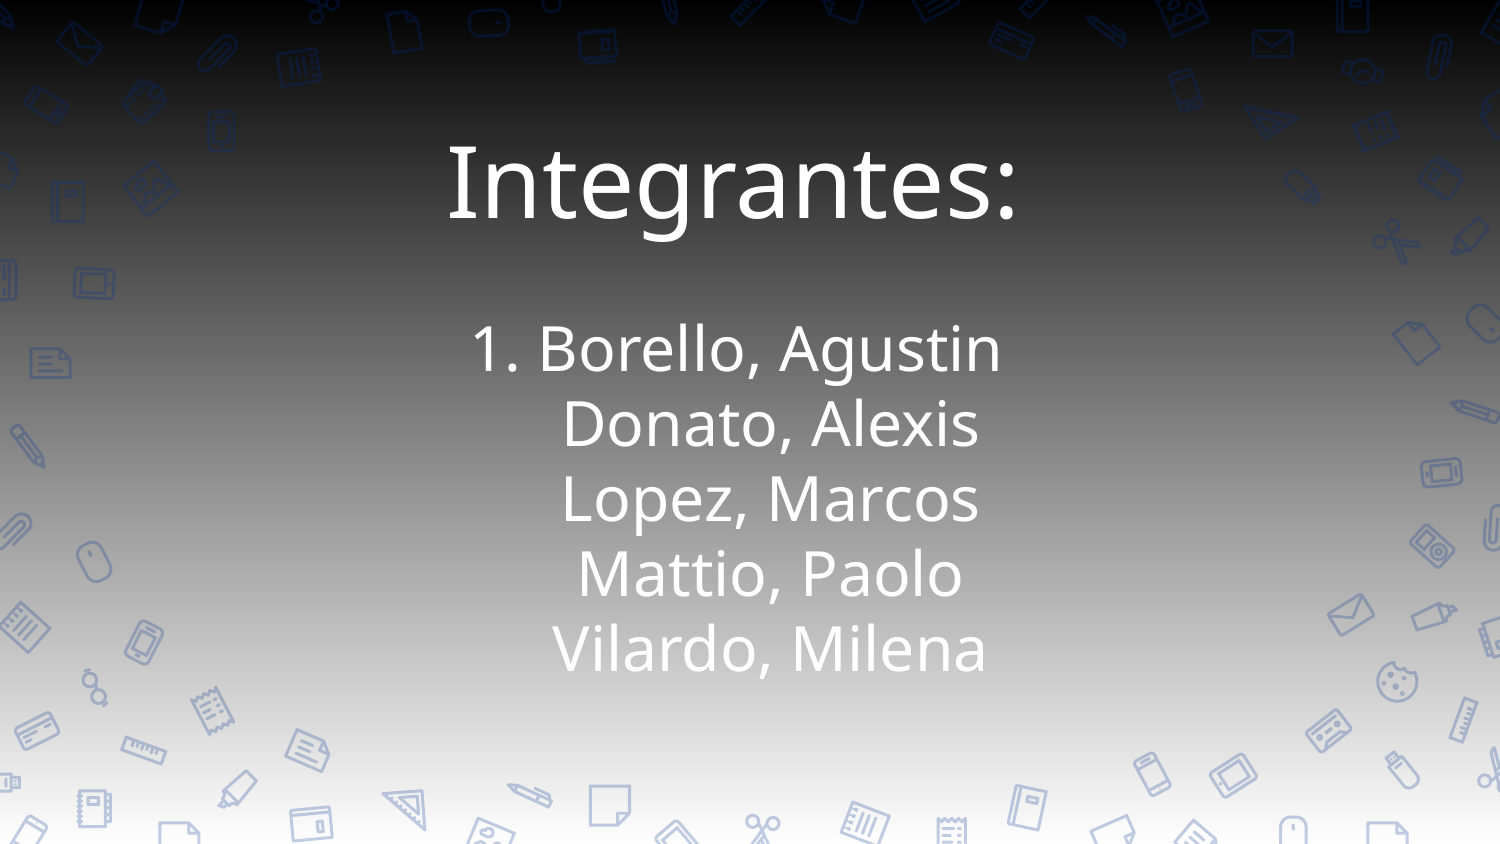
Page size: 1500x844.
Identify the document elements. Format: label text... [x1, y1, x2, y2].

title Integrantes: [252, 83, 1215, 274]
title Borello, Agustin Donato, Alexis Lopez, Marcos Mattio, Paolo Vilardo, Milena [252, 335, 1215, 733]
